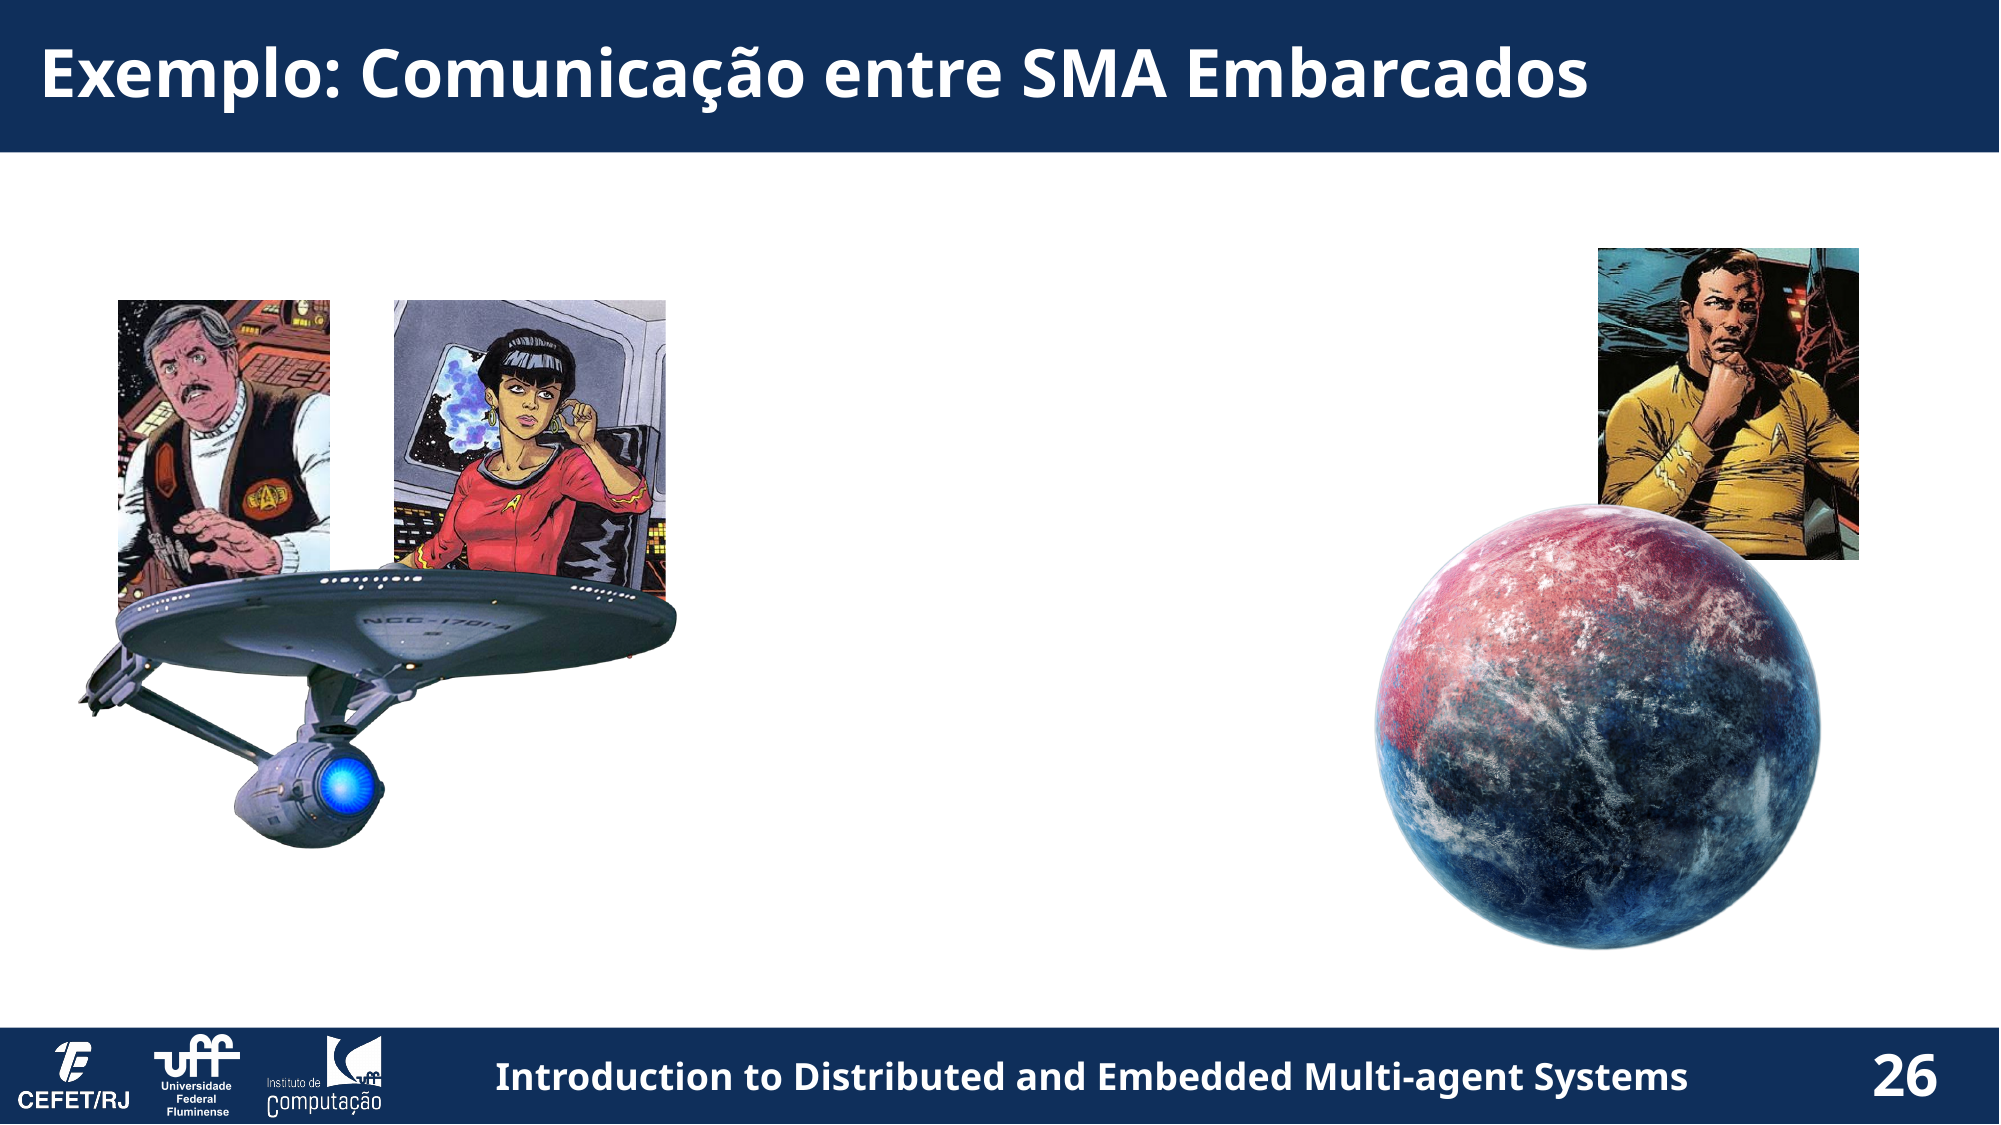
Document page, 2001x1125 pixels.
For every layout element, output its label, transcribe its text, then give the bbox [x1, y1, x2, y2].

picture [265, 1033, 383, 1118]
picture [18, 1021, 129, 1125]
picture [153, 1033, 241, 1121]
picture [77, 300, 677, 849]
text_box Exemplo: Comunicação entre SMA Embarcados [25, 23, 1999, 119]
picture [1373, 248, 1859, 951]
